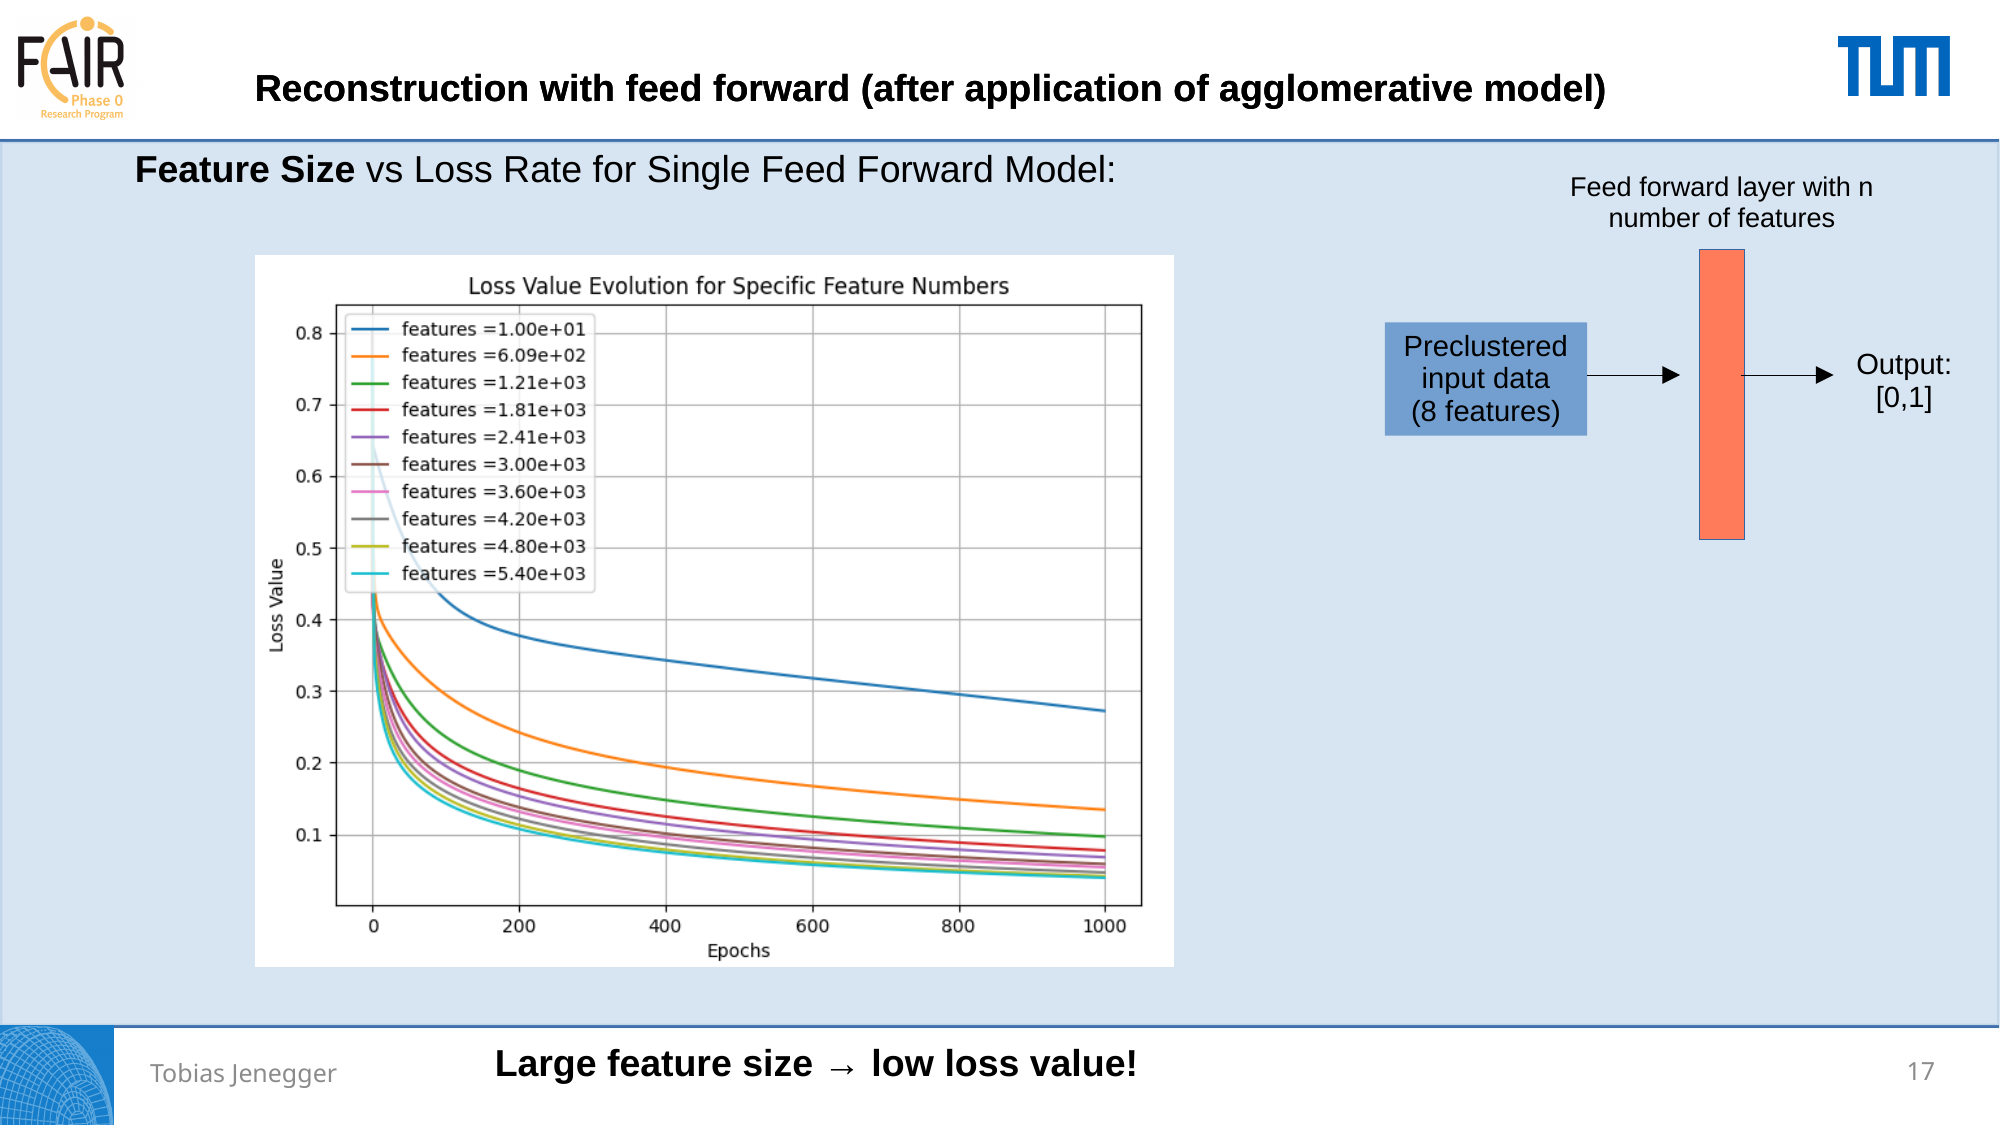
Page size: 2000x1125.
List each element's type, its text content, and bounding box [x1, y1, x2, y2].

text_box [1699, 249, 1745, 540]
picture [0, 1025, 114, 1125]
picture [255, 254, 1174, 967]
text_box Large feature size → low loss value! [480, 1035, 1741, 1092]
text_box Reconstruction with feed forward (after application of agglomerative model) [240, 60, 1801, 117]
text_box Output: [0,1] [1820, 340, 1989, 422]
text_box Feed forward layer with n number of features [1553, 164, 1891, 241]
text_box Feature Size vs Loss Rate for Single Feed Forward Model: [120, 141, 1396, 240]
picture [15, 15, 142, 120]
text_box Preclustered input data (8 features) [1384, 322, 1588, 436]
picture [1838, 36, 1950, 96]
